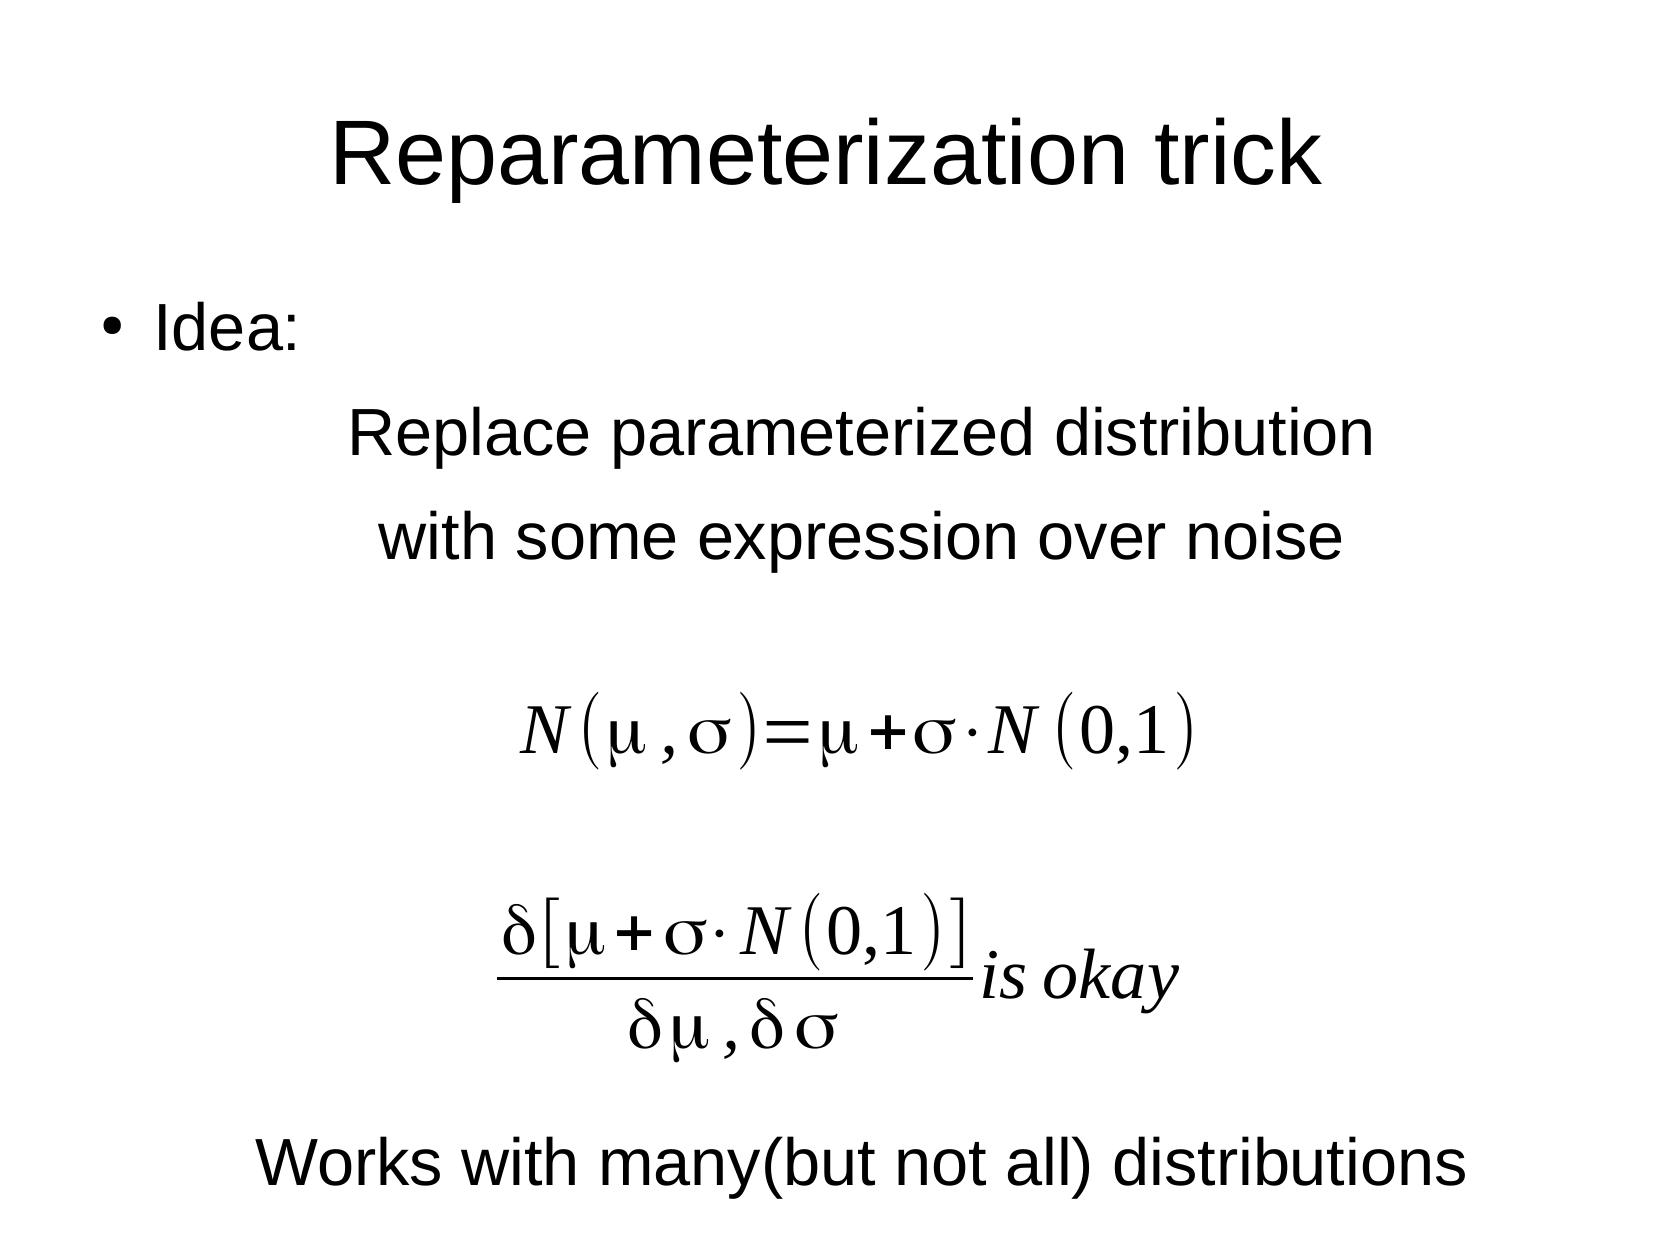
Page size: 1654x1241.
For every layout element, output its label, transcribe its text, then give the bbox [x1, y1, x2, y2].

list Idea: Replace parameterized distribution with some expression over noise Works with many(but not all) distributions [82, 290, 1571, 1216]
chart [497, 686, 1214, 773]
title Reparameterization trick [82, 49, 1571, 257]
chart [474, 887, 1199, 1066]
